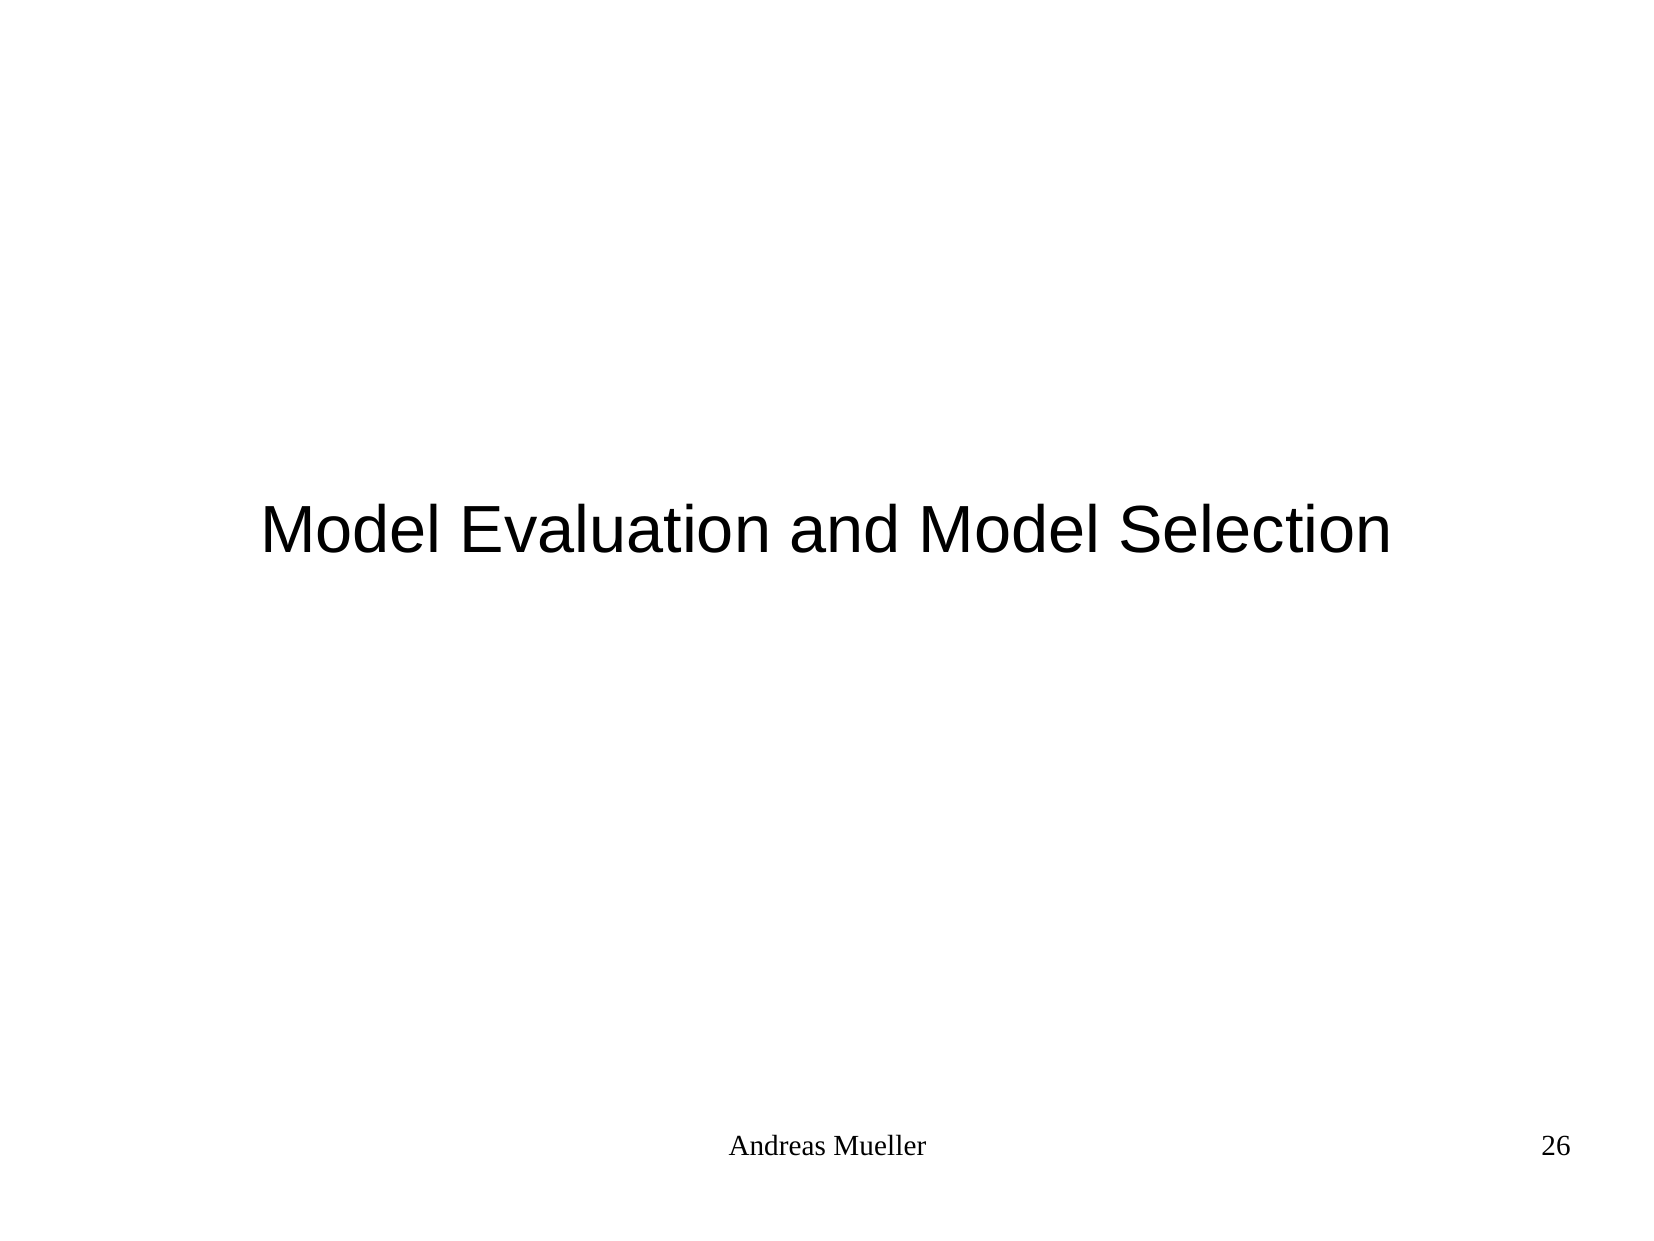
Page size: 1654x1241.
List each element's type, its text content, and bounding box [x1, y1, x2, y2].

subtitle Model Evaluation and Model Selection [82, 49, 1571, 1010]
